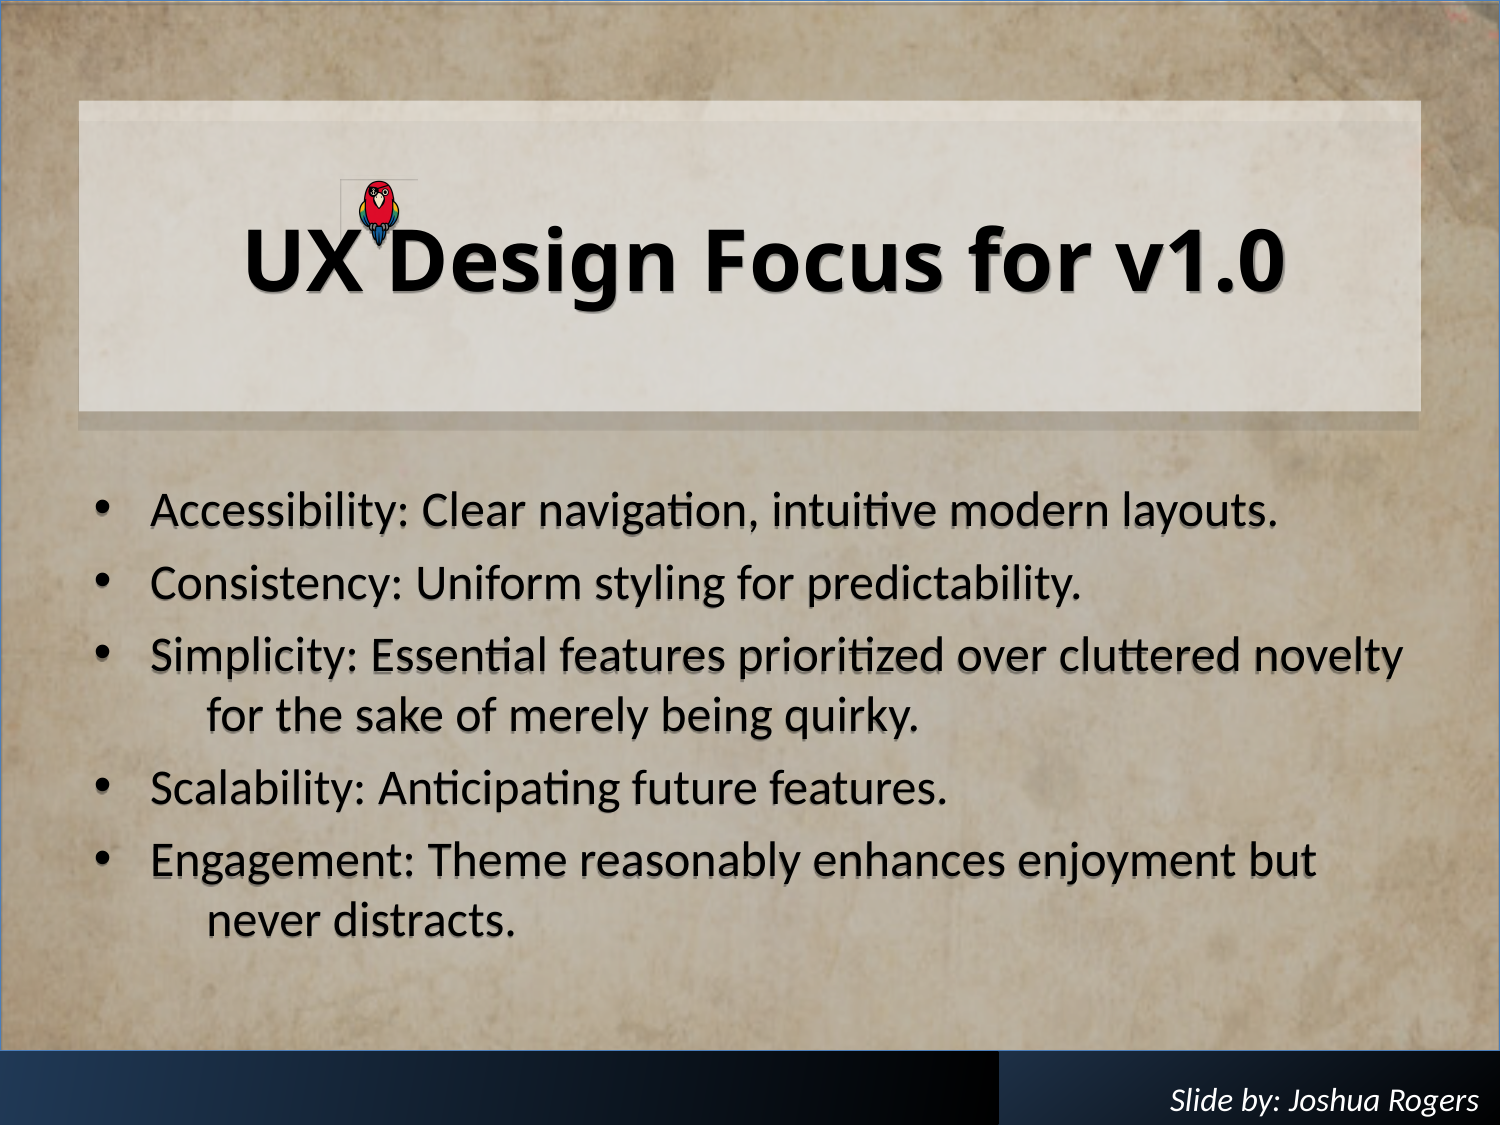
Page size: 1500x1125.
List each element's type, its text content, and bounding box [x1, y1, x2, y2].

text_box Slide by: Joshua Rogers [1154, 1070, 1500, 1125]
text_box [0, 0, 1499, 1050]
text_box [0, 1051, 1500, 1125]
title UX Design Focus for v1.0 [151, 159, 1379, 354]
list Accessibility: Clear navigation, intuitive modern layouts. Consistency: Uniform styling for predictability. Simplicity: Essential features prioritized over cluttered novelty for the sake of merely being quirky. Scalability: Anticipating future features. Engagement: Theme reasonably enhances enjoyment but never distracts. [78, 469, 1422, 1024]
